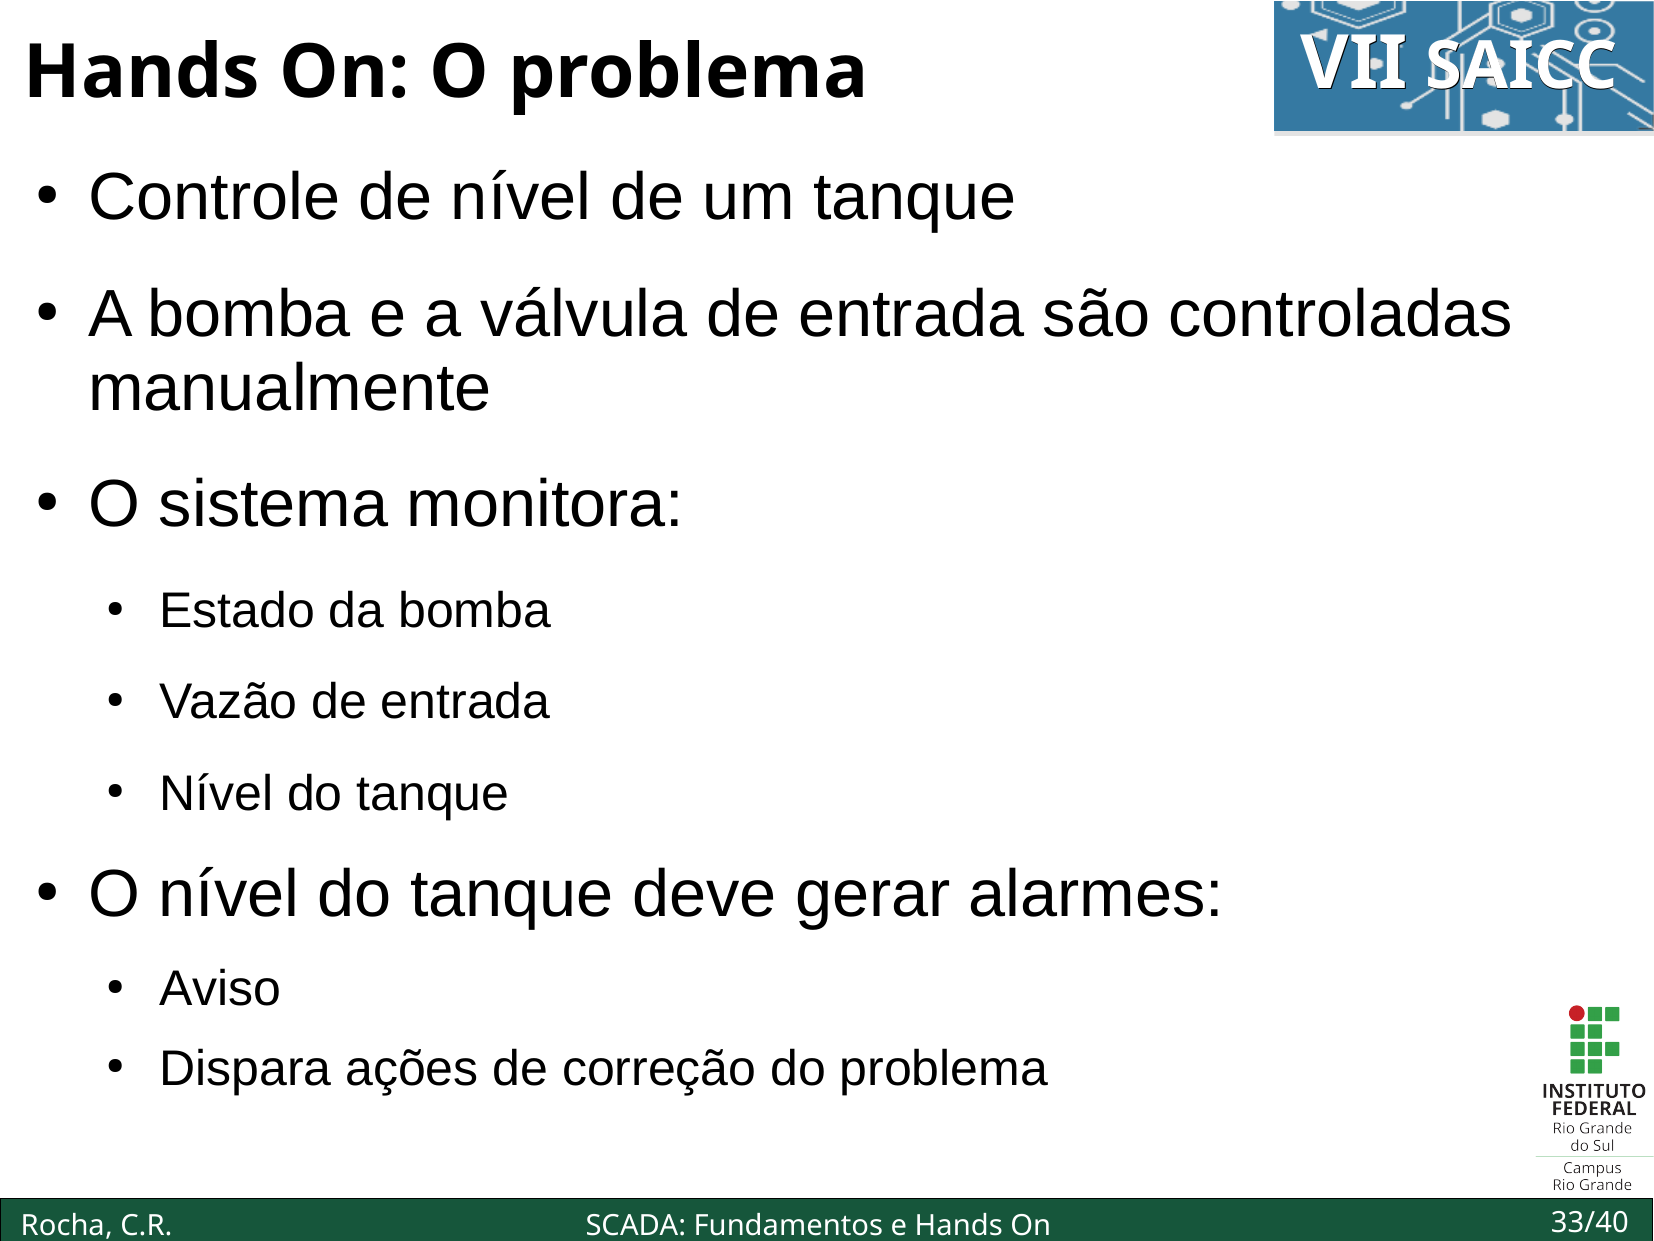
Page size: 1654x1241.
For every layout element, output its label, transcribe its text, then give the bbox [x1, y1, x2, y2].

list Controle de nível de um tanque A bomba e a válvula de entrada são controladas manualmente O sistema monitora: Estado da bomba Vazão de entrada Nível do tanque O nível do tanque deve gerar alarmes: Aviso Dispara ações de correção do problema [17, 159, 1625, 1164]
picture [1274, 1, 1654, 131]
picture [1535, 1003, 1654, 1194]
title Hands On: O problema [23, 23, 1636, 113]
